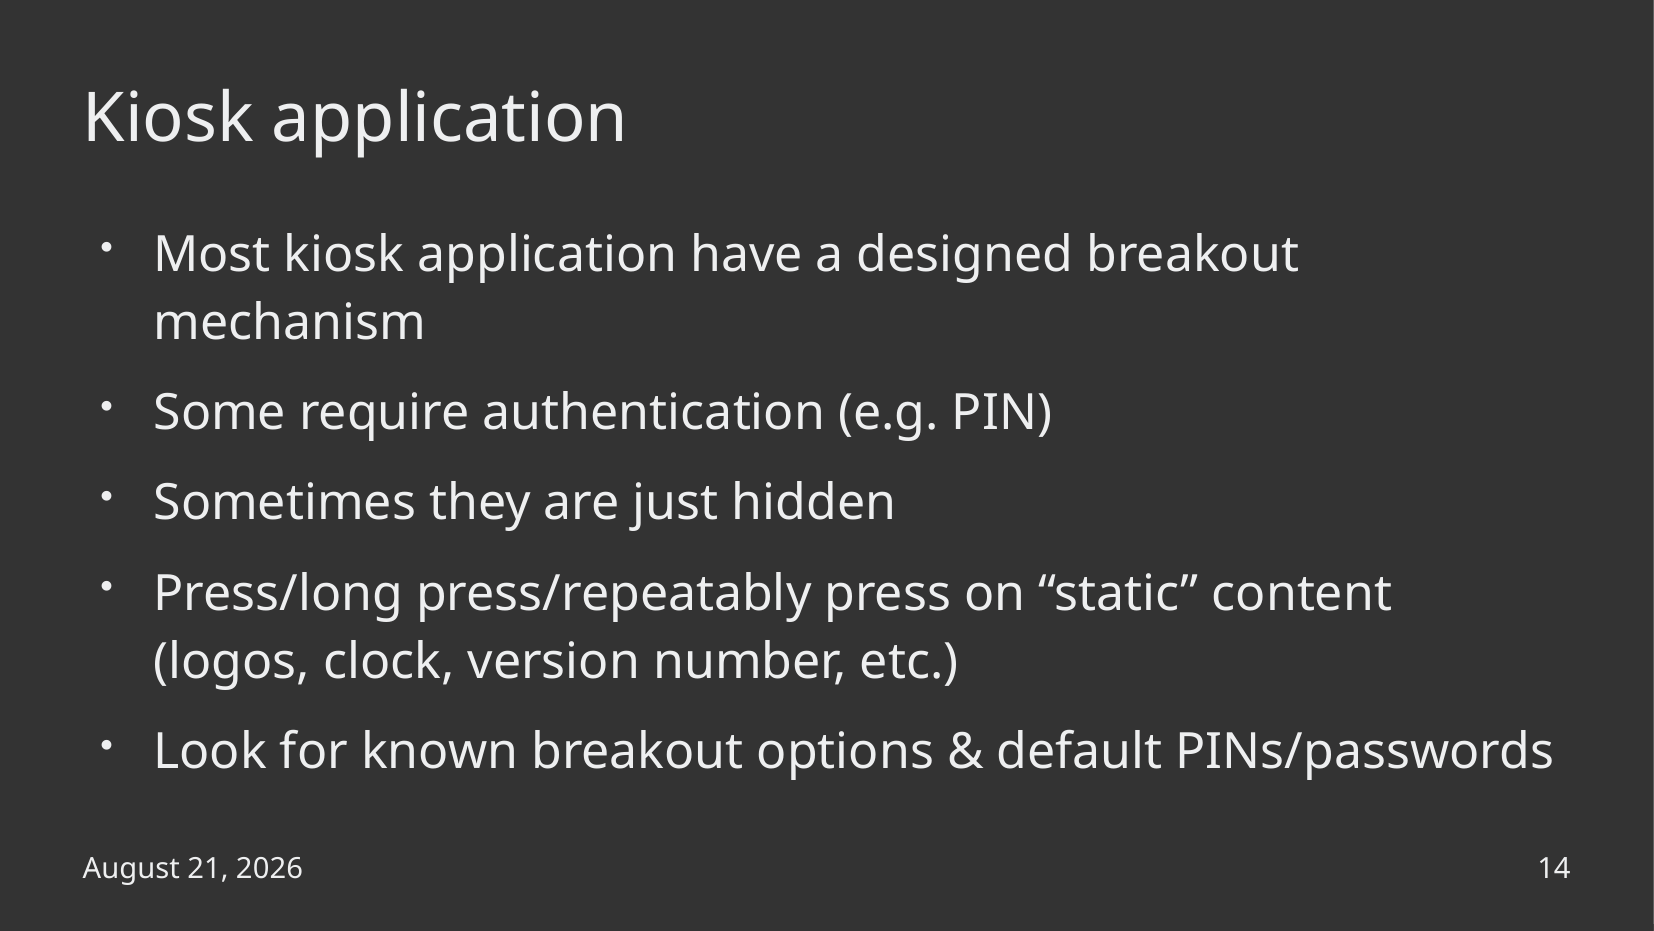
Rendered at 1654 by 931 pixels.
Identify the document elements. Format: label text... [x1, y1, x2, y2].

title Kiosk application [82, 36, 1571, 193]
list Most kiosk application have a designed breakout mechanism Some require authentication (e.g. PIN) Sometimes they are just hidden Press/long press/repeatably press on “static” content (logos, clock, version number, etc.) Look for known breakout options & default PINs/passwords [82, 217, 1571, 808]
